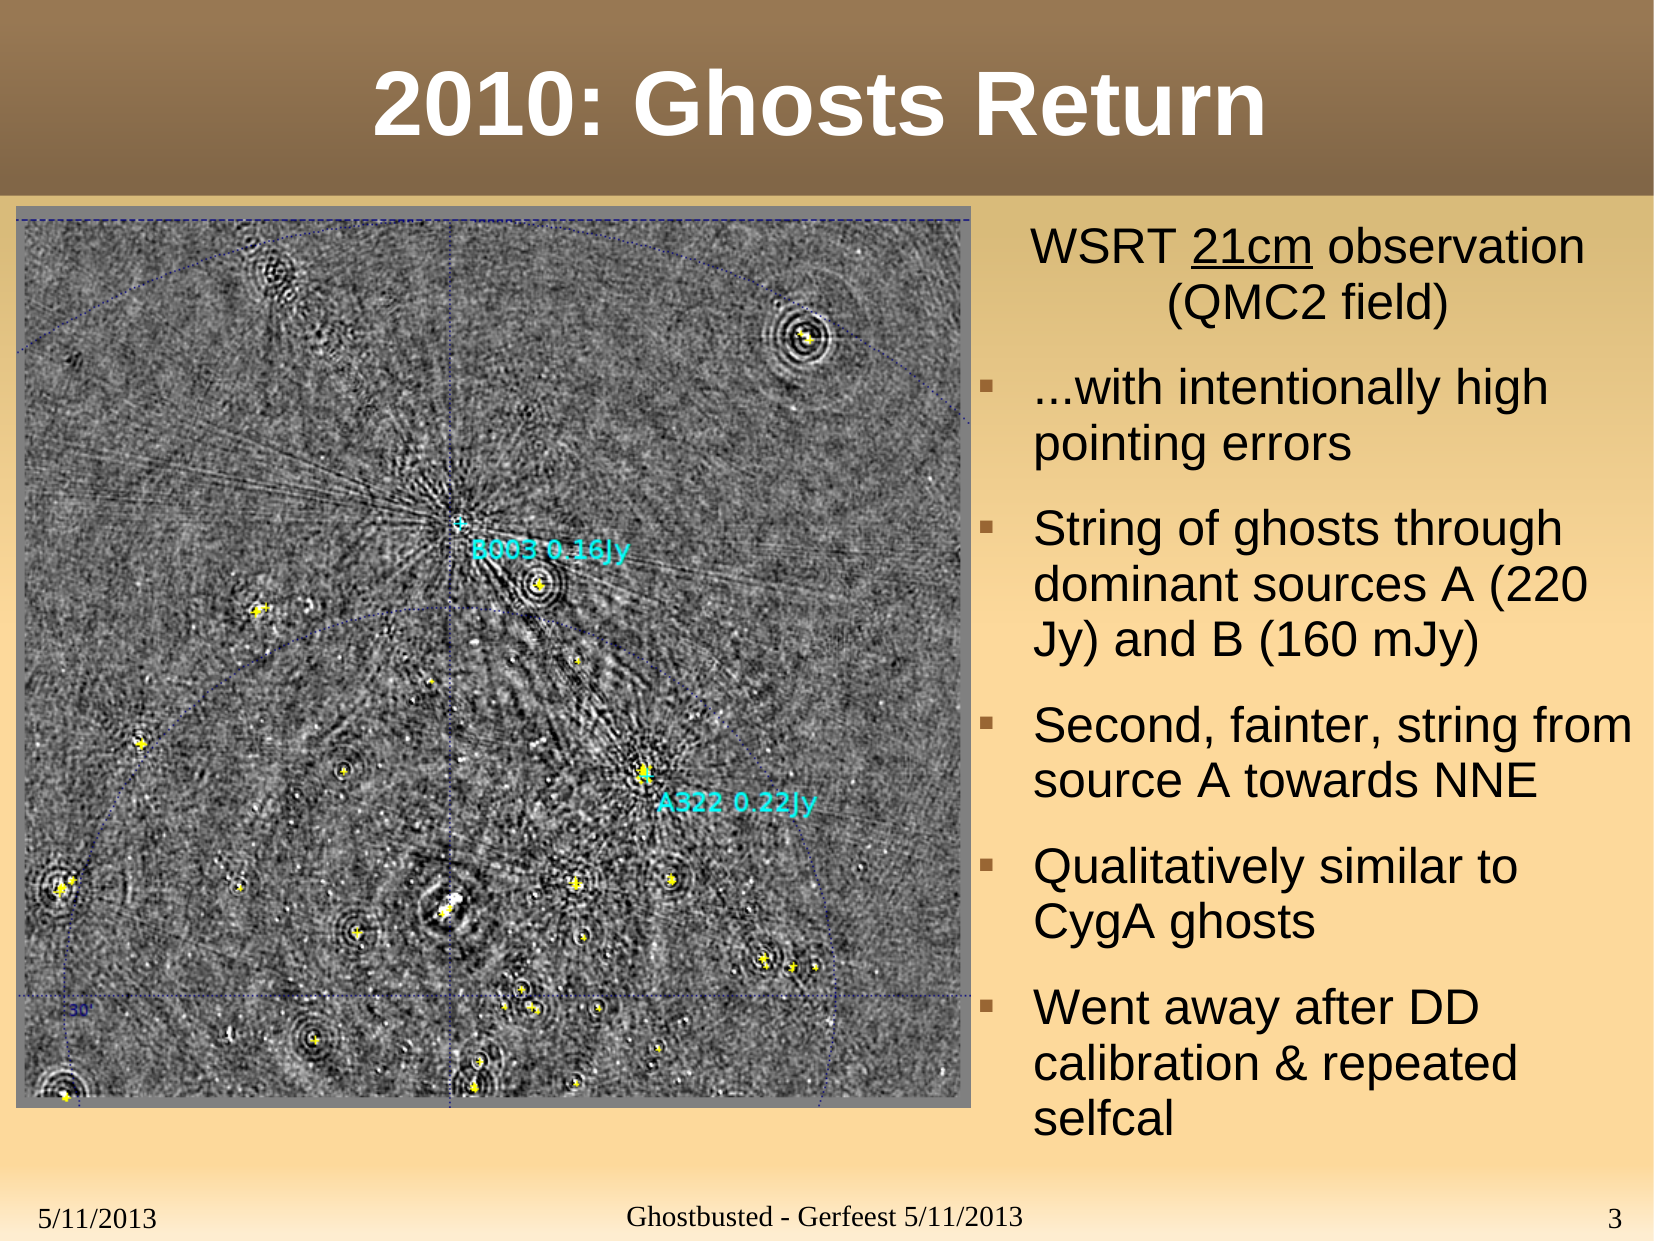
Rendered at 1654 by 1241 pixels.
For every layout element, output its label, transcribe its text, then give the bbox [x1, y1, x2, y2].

title 2010: Ghosts Return [76, 0, 1565, 208]
picture [0, 0, 1654, 1241]
list WSRT 21cm observation (QMC2 field) ...with intentionally high pointing errors String of ghosts through dominant sources A (220 Jy) and B (160 mJy) Second, fainter, string from source A towards NNE Qualitatively similar to CygA ghosts Went away after DD calibration & repeated selfcal [962, 218, 1654, 1147]
